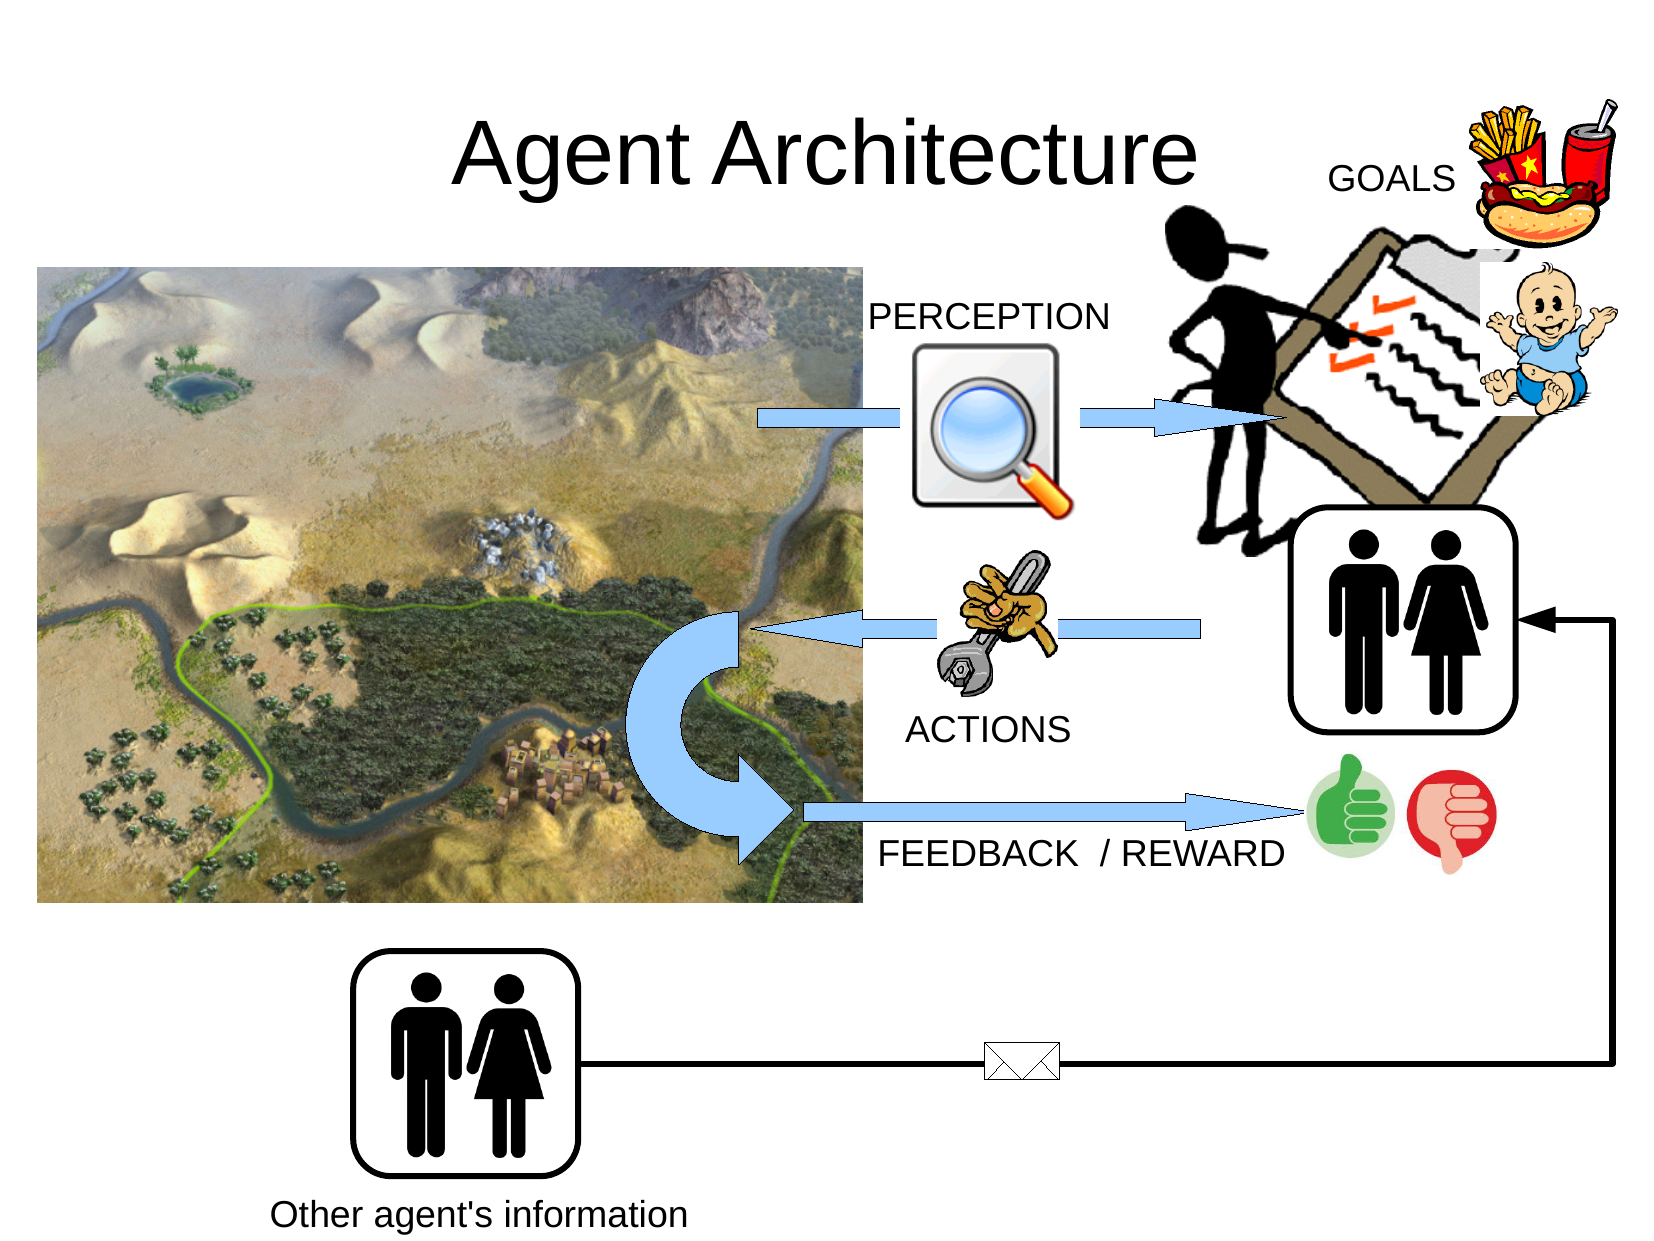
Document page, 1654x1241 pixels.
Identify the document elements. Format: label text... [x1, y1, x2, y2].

text_box [1290, 507, 1516, 733]
text_box GOALS [1312, 150, 1468, 207]
picture [388, 969, 554, 1160]
text_box ACTIONS [890, 700, 1087, 758]
text_box [353, 951, 579, 1177]
text_box [757, 408, 900, 428]
picture [37, 267, 863, 904]
text_box [803, 793, 1304, 825]
picture [937, 550, 1058, 697]
text_box [984, 1042, 1060, 1080]
title Agent Architecture [82, 49, 1571, 257]
text_box FEEDBACK / REWARD [862, 825, 1302, 882]
text_box [750, 609, 937, 648]
text_box [1058, 619, 1201, 639]
text_box PERCEPTION [852, 288, 1127, 346]
text_box Other agent's information [254, 1186, 704, 1241]
picture [1326, 526, 1491, 716]
text_box [625, 611, 794, 865]
picture [1304, 750, 1499, 877]
picture [900, 346, 1080, 526]
picture [1165, 98, 1619, 557]
text_box [1080, 398, 1287, 437]
